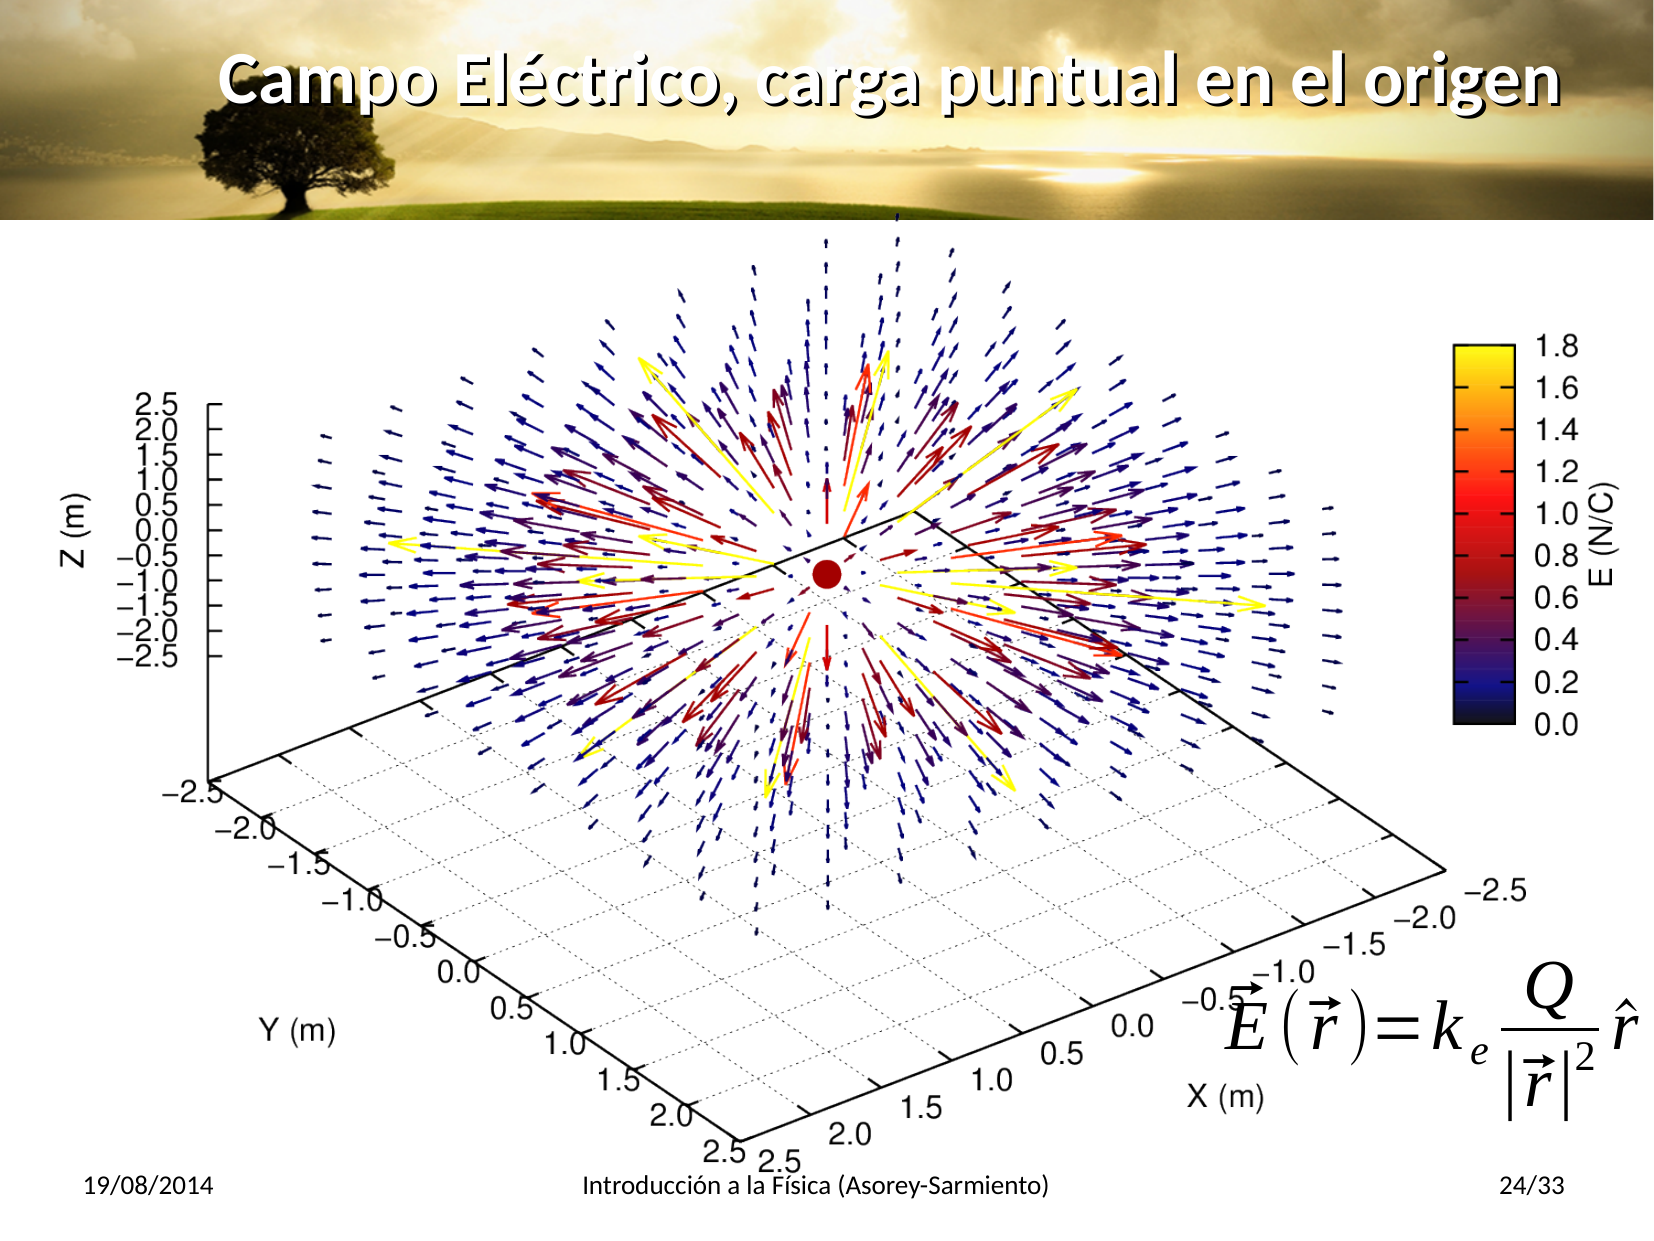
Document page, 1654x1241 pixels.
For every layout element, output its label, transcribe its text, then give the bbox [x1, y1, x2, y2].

chart [1215, 945, 1650, 1126]
picture [0, 0, 1654, 1233]
title Campo Eléctrico, carga puntual en el origen [75, 19, 1564, 74]
